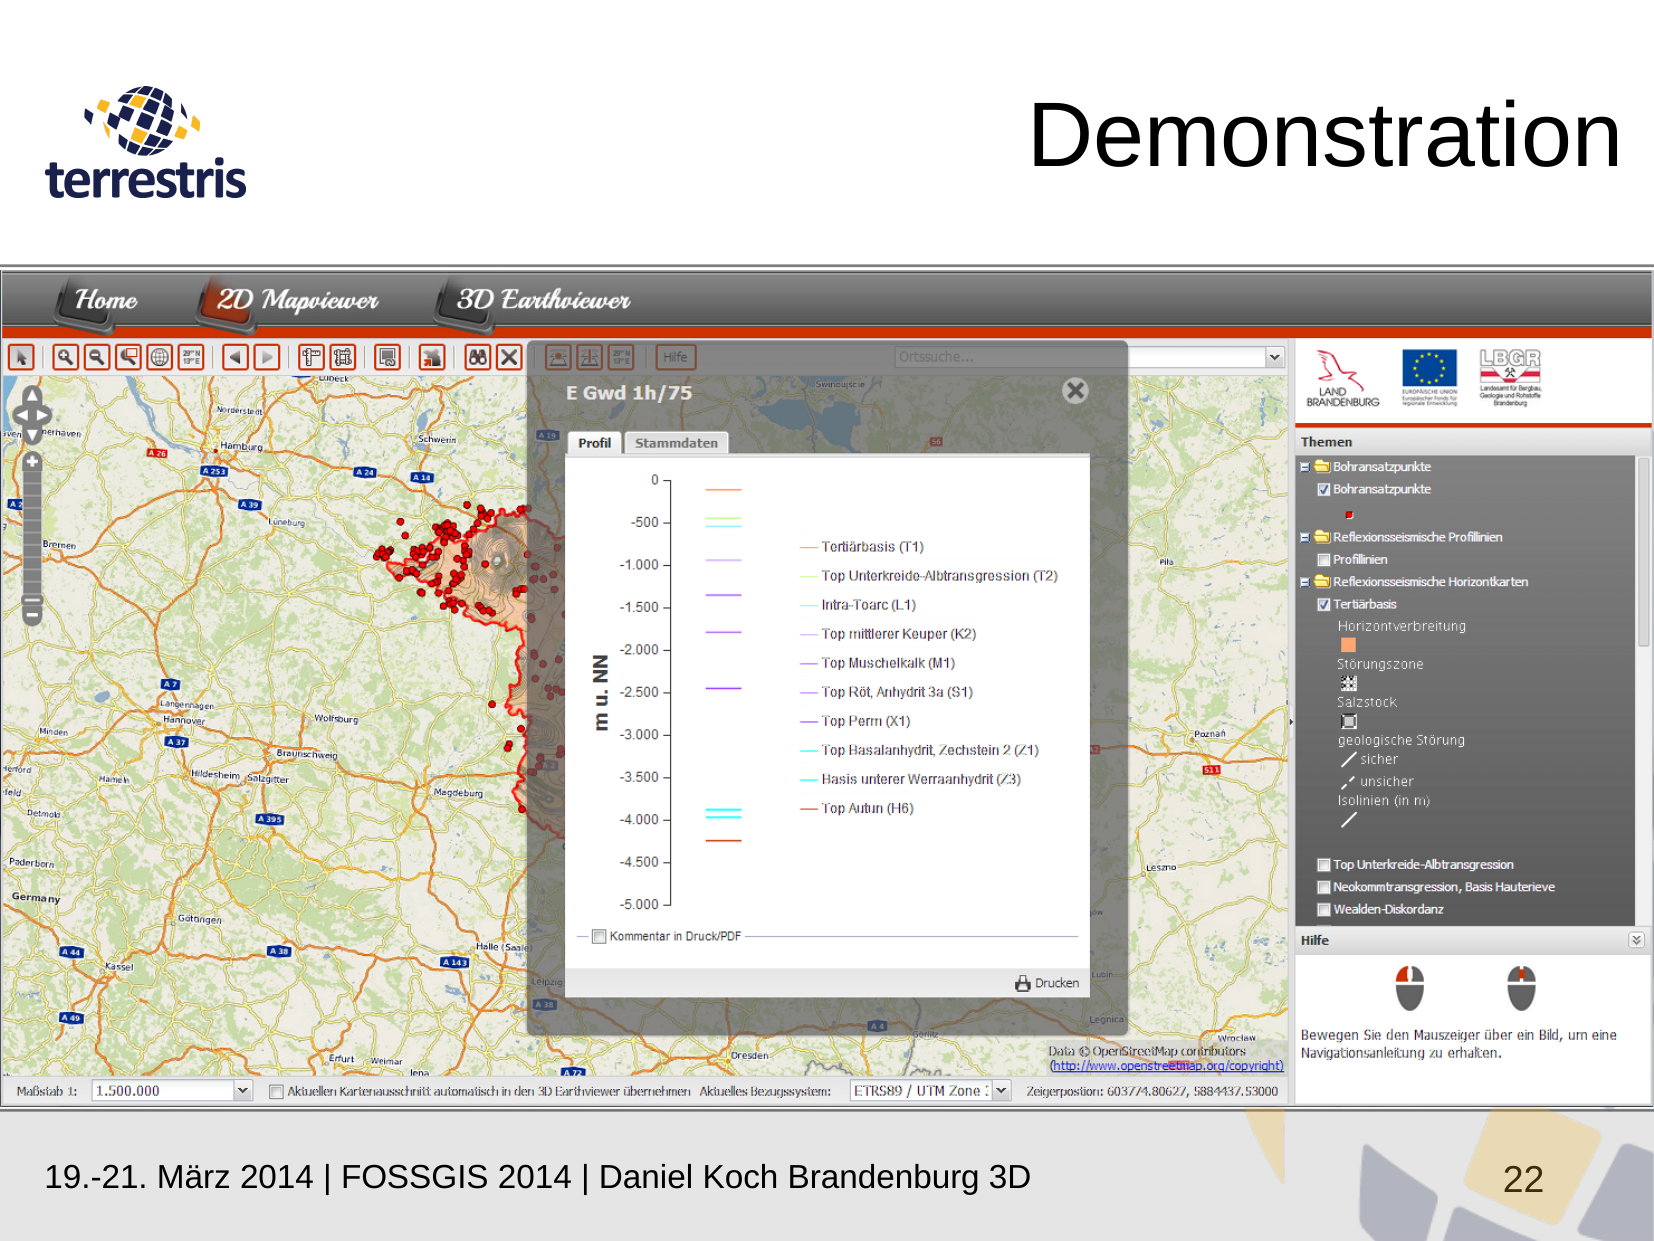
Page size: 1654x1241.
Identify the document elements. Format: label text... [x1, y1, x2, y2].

picture [0, 270, 1654, 1241]
picture [45, 86, 246, 198]
title Demonstration [295, 31, 1624, 239]
